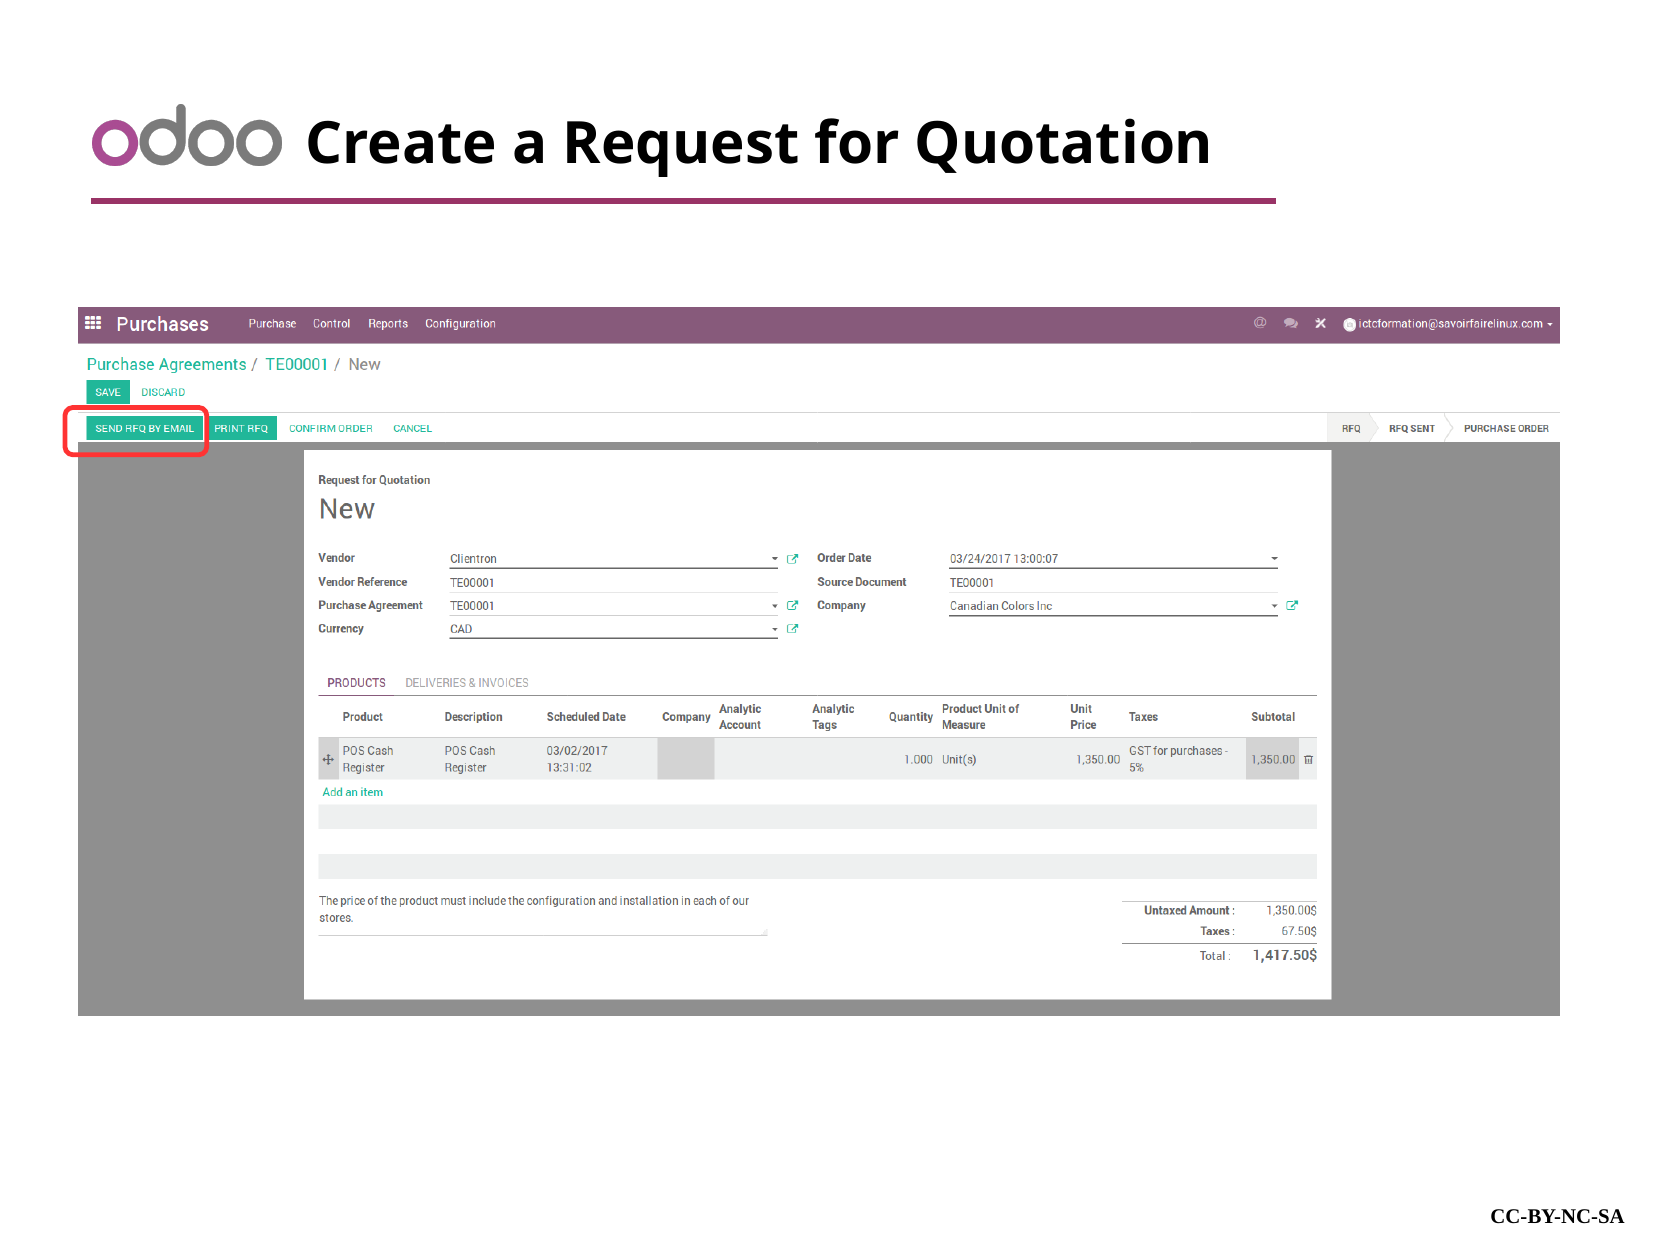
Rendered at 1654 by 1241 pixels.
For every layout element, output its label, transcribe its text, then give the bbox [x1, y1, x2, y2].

title Create a Request for Quotation [305, 37, 1568, 245]
picture [92, 104, 282, 166]
picture [78, 307, 1560, 1016]
text_box [64, 407, 207, 455]
